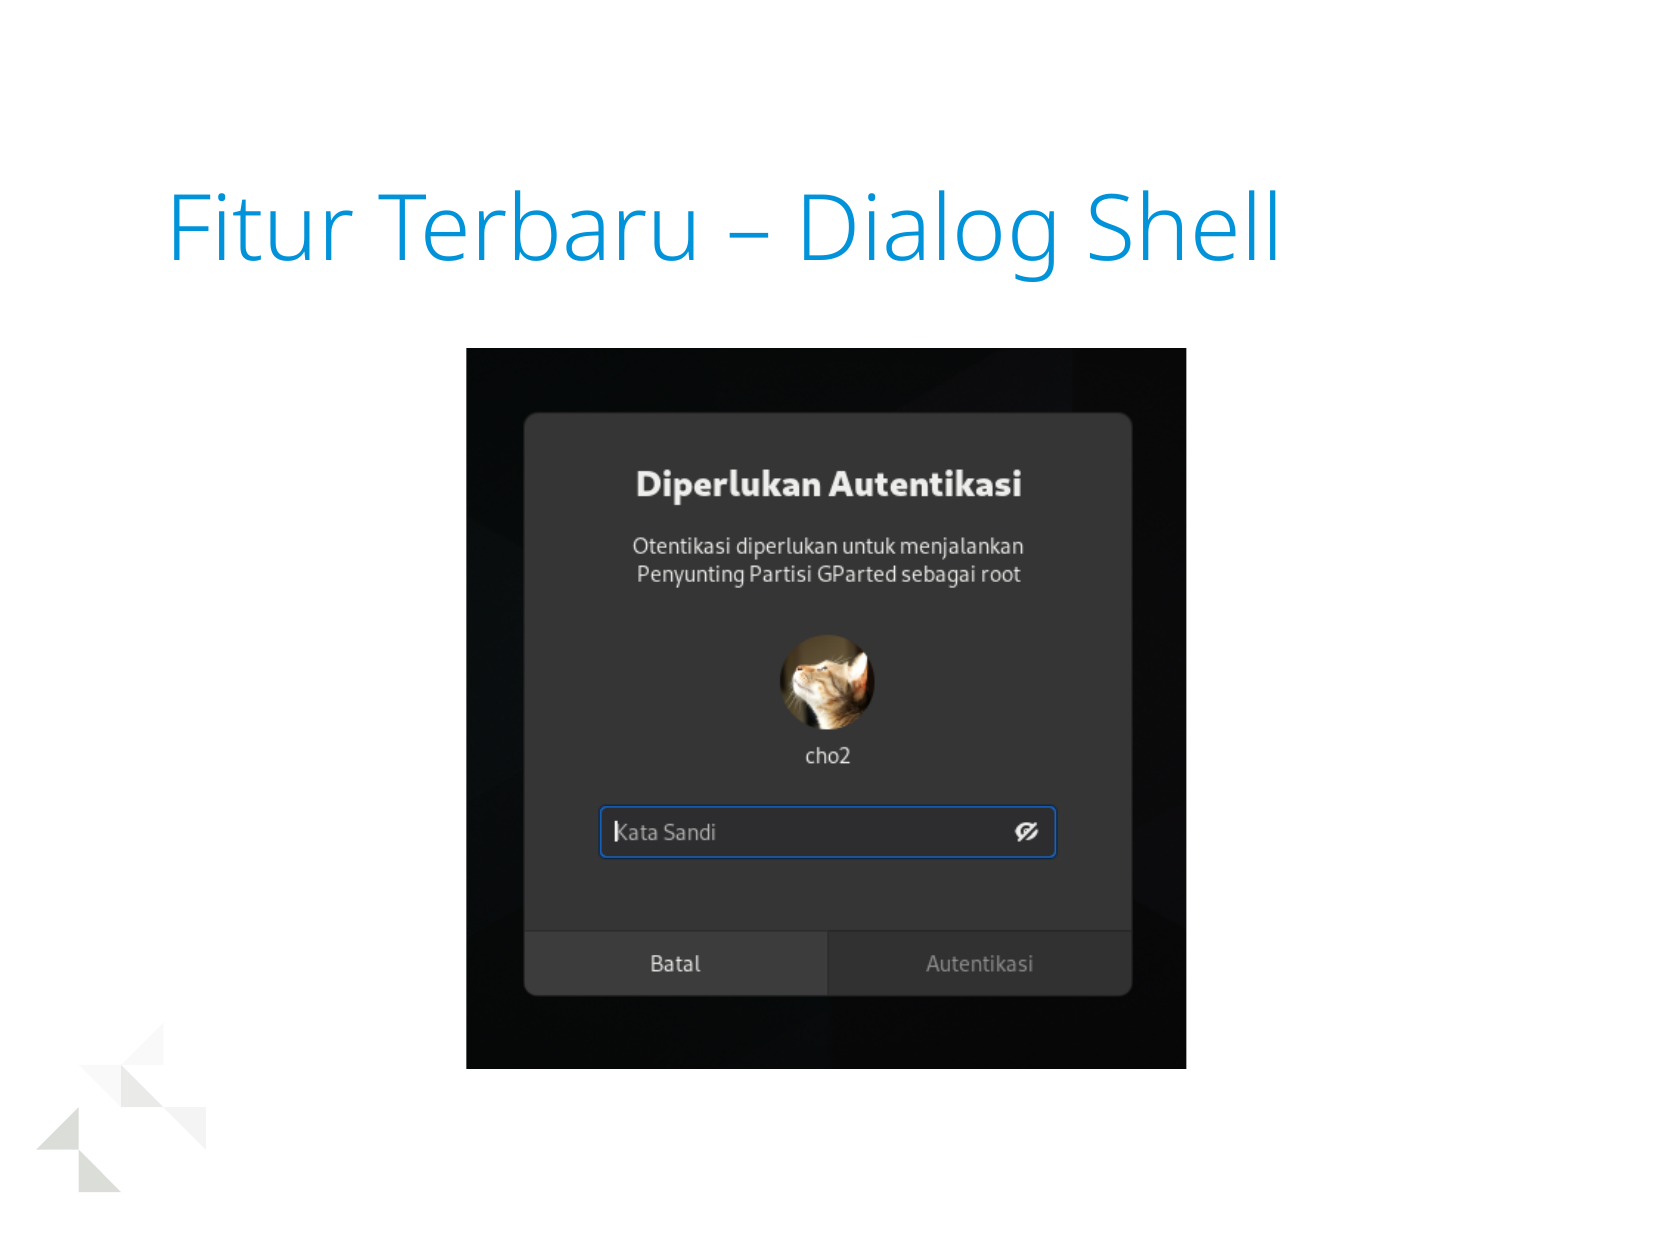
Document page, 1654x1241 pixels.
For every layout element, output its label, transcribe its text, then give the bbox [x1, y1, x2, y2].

list Fitur Terbaru – Dialog Shell [165, 135, 1486, 316]
picture [466, 348, 1187, 1069]
